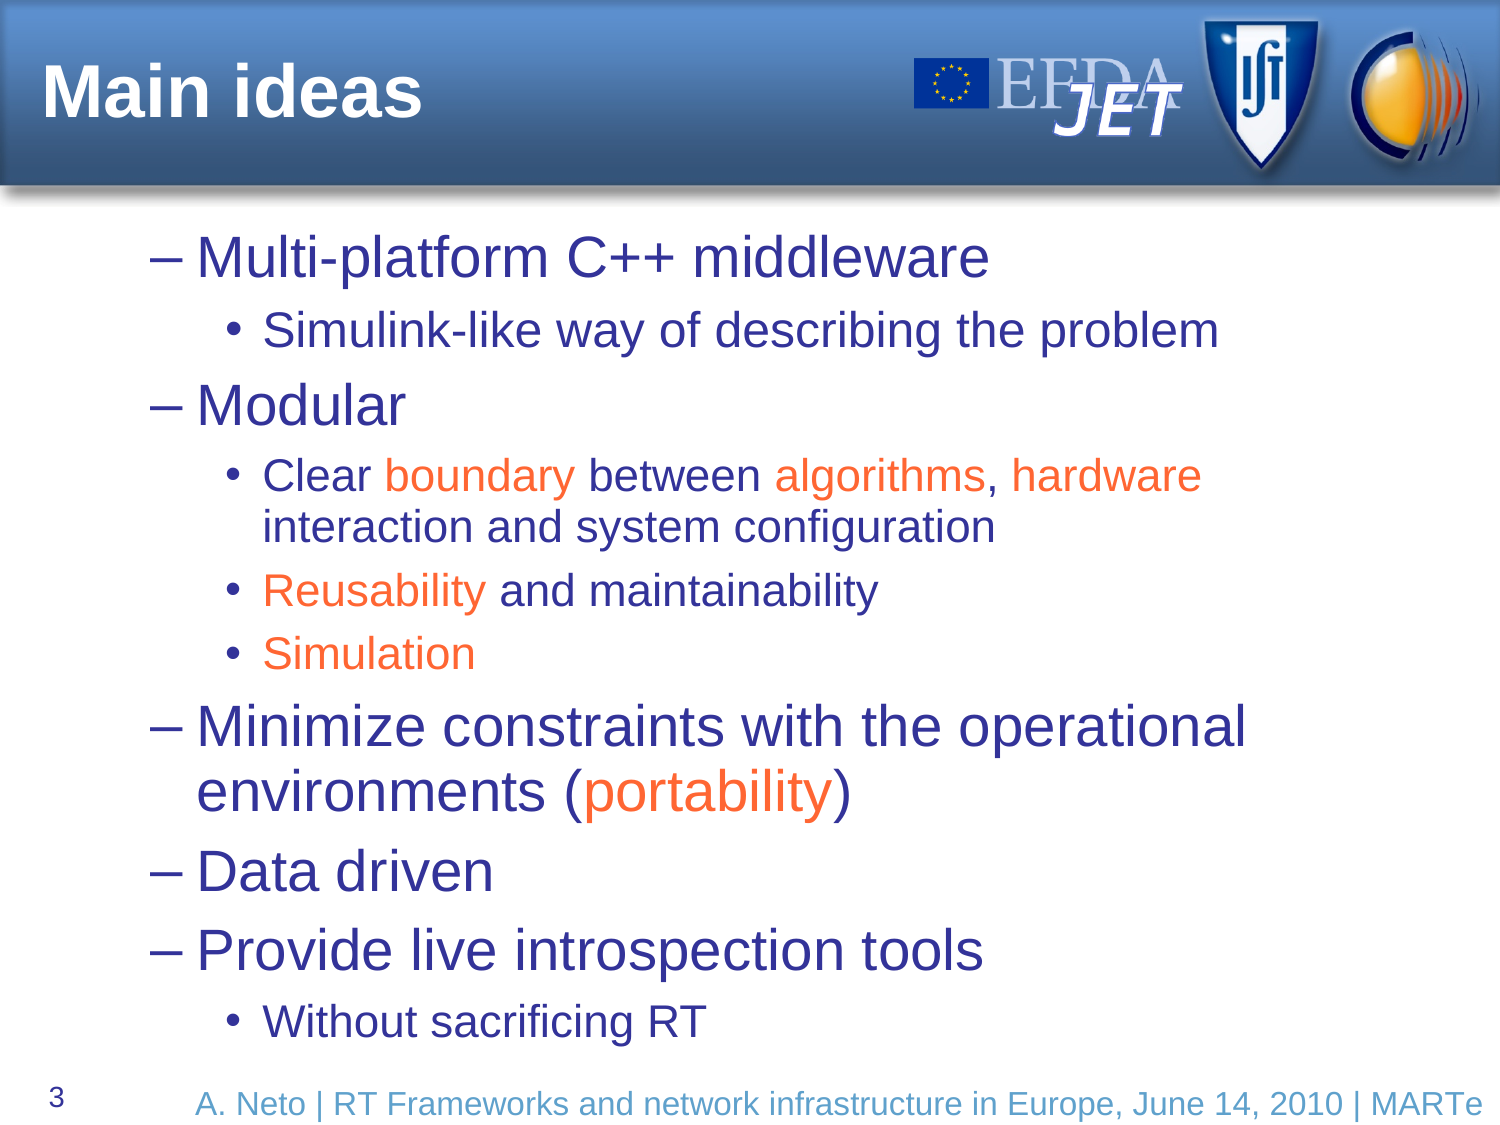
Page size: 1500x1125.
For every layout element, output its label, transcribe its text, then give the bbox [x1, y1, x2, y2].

picture [0, 0, 1500, 207]
title Main ideas [41, 0, 1129, 188]
list Multi-platform C++ middleware Simulink-like way of describing the problem Modular Clear boundary between algorithms, hardware interaction and system configuration Reusability and maintainability Simulation Minimize constraints with the operational environments (portability) Data driven Provide live introspection tools Without sacrificing RT [75, 221, 1426, 1048]
